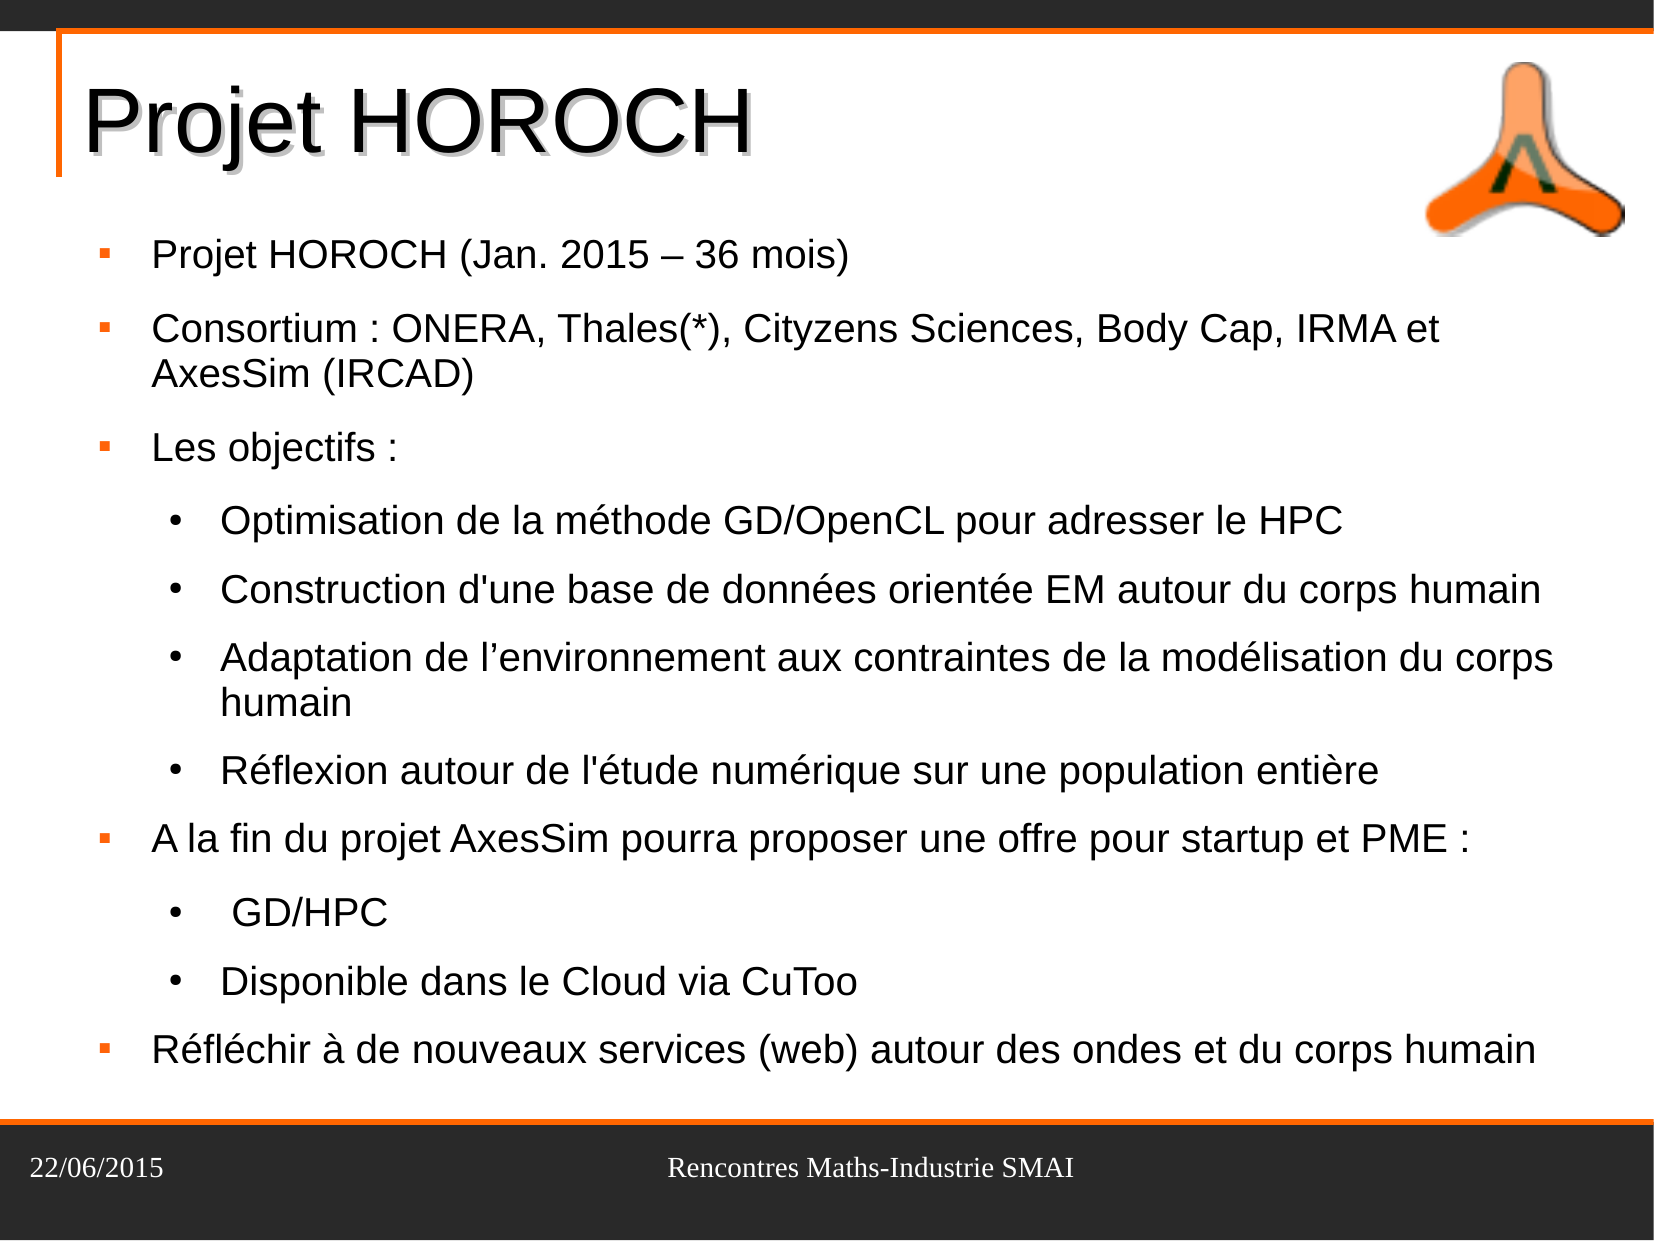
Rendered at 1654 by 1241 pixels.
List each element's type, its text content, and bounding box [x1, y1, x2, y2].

picture [1424, 62, 1625, 237]
title Projet HOROCH [82, 49, 1418, 192]
list Projet HOROCH (Jan. 2015 – 36 mois) Consortium : ONERA, Thales(*), Cityzens Sciences, Body Cap, IRMA et AxesSim (IRCAD) Les objectifs : Optimisation de la méthode GD/OpenCL pour adresser le HPC Construction d'une base de données orientée EM autour du corps humain Adaptation de l’environnement aux contraintes de la modélisation du corps humain Réflexion autour de l'étude numérique sur une population entière A la fin du projet AxesSim pourra proposer une offre pour startup et PME : GD/HPC Disponible dans le Cloud via CuToo Réfléchir à de nouveaux services (web) autour des ondes et du corps humain [82, 231, 1571, 1109]
